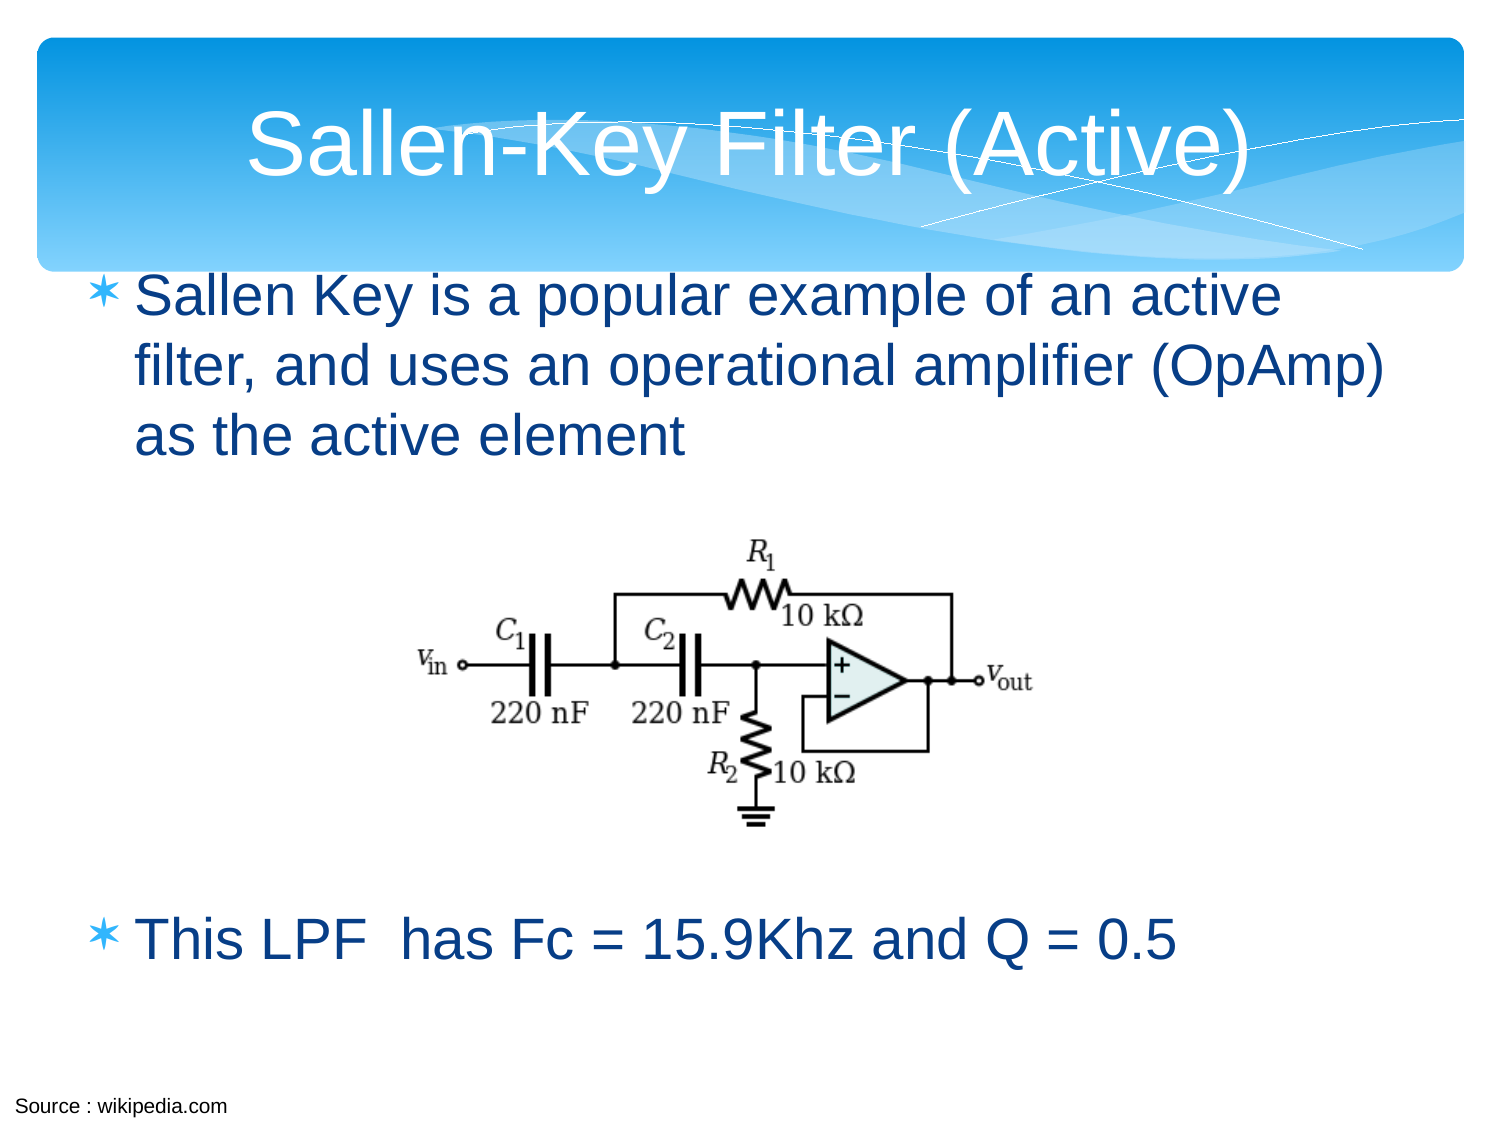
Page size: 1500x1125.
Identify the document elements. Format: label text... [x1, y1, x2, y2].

text_box Source : wikipedia.com [0, 1084, 331, 1125]
list Sallen Key is a popular example of an active filter, and uses an operational amplifier (OpAmp) as the active element This LPF has Fc = 15.9Khz and Q = 0.5 [75, 249, 1426, 993]
title Sallen-Key Filter (Active) [75, 45, 1426, 233]
picture [412, 524, 1038, 838]
